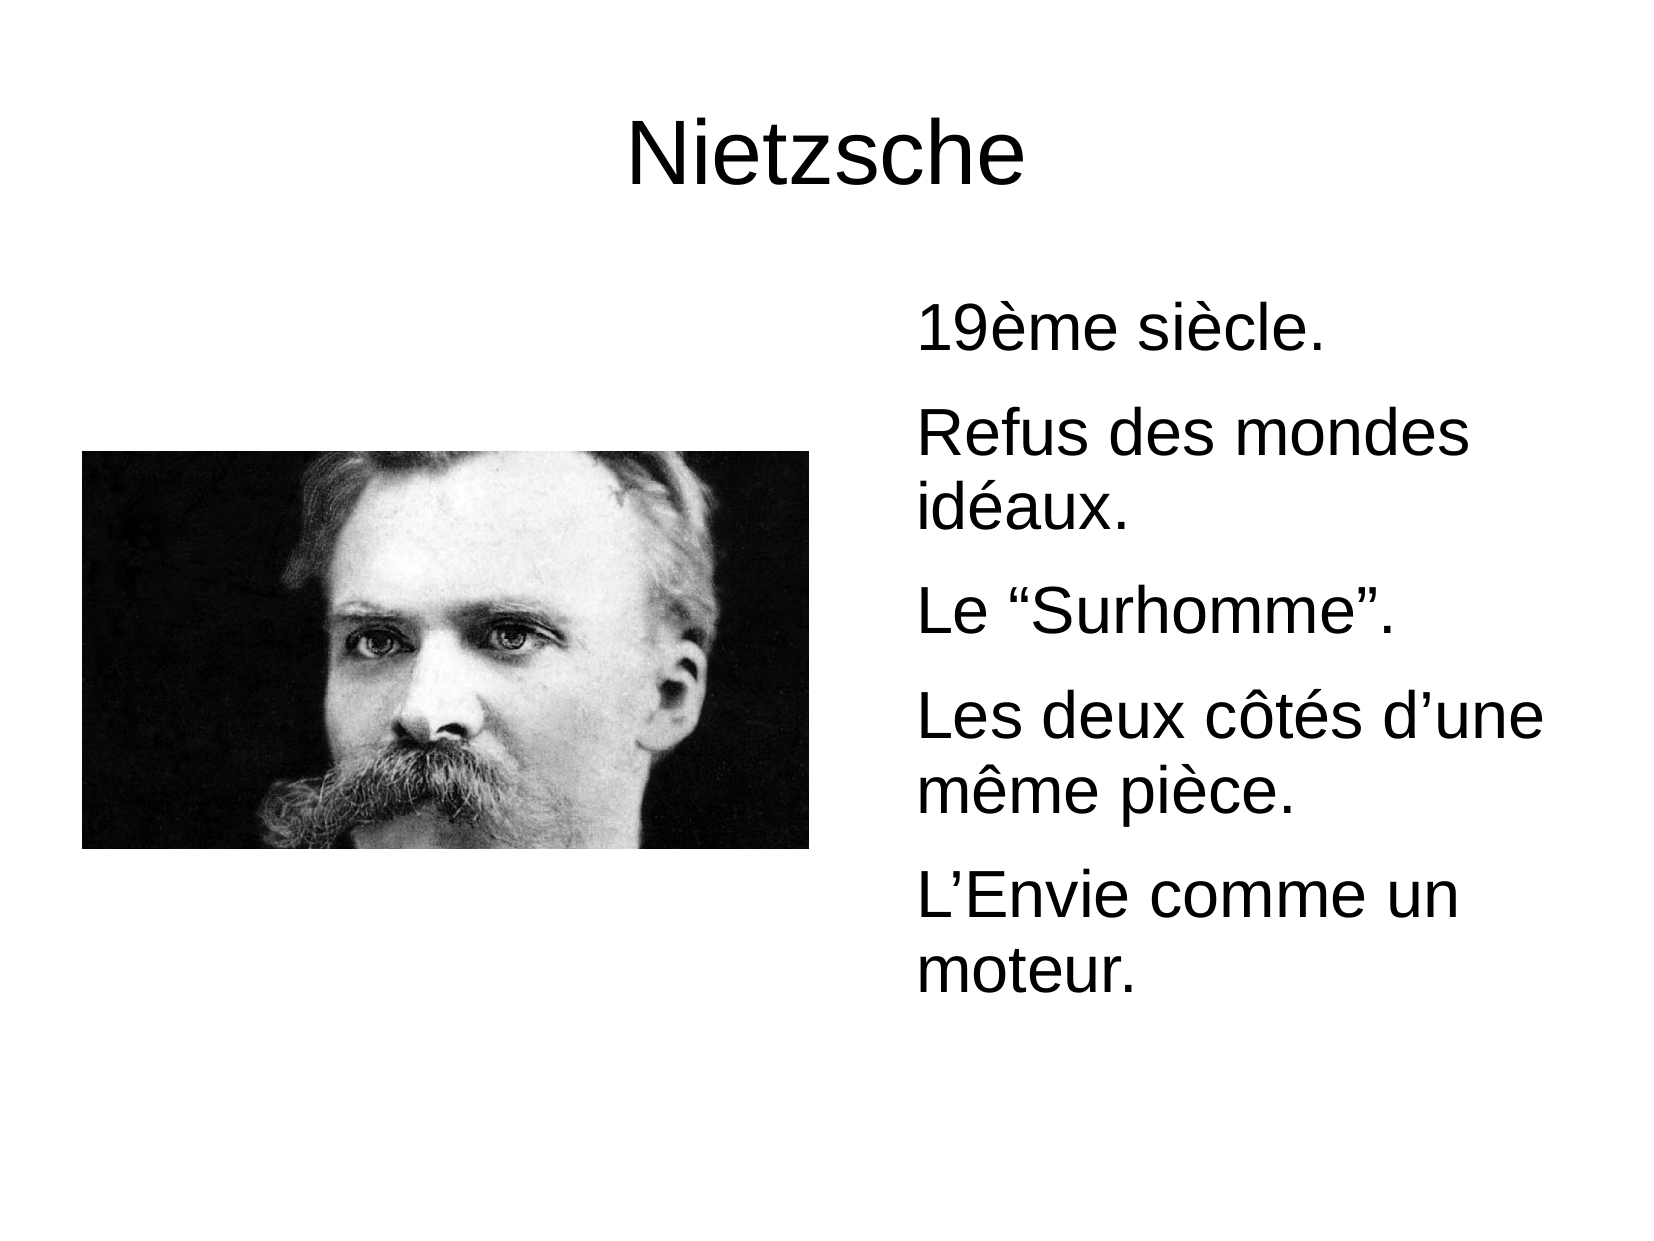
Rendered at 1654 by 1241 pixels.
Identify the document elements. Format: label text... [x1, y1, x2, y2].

list 19ème siècle. Refus des mondes idéaux. Le “Surhomme”. Les deux côtés d’une même pièce. L’Envie comme un moteur. [845, 290, 1572, 1010]
title Nietzsche [82, 49, 1571, 257]
picture [82, 451, 809, 849]
